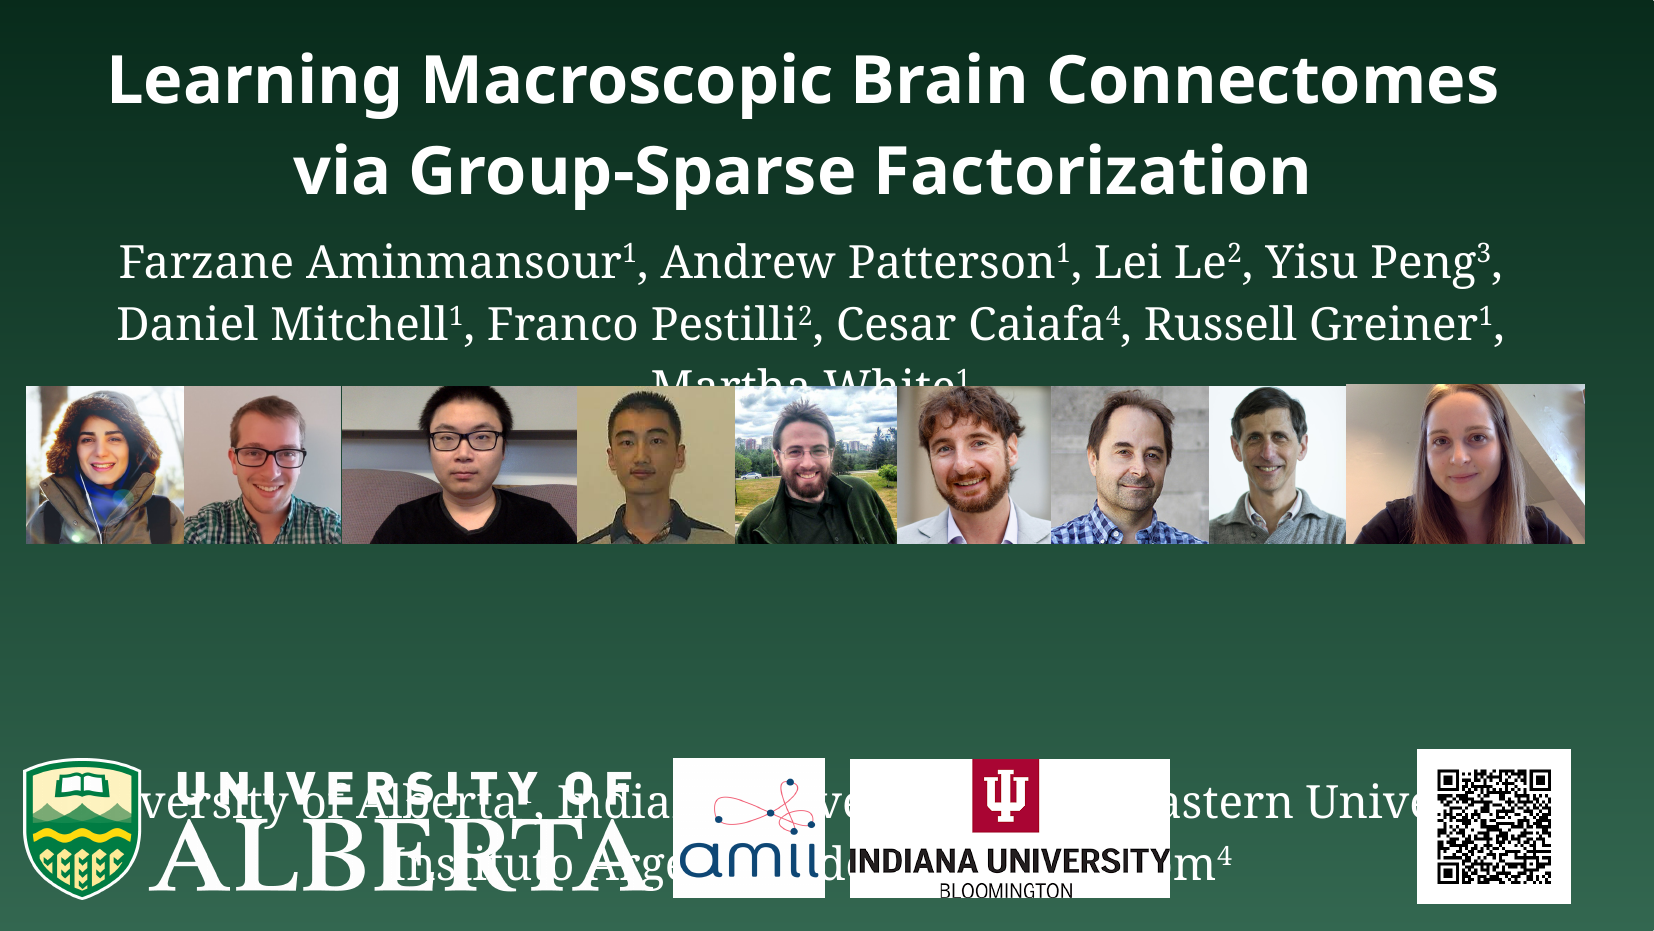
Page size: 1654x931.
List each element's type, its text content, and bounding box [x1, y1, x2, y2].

picture [1417, 749, 1571, 904]
picture [26, 386, 341, 544]
text_box Farzane Aminmansour1, Andrew Patterson1, Lei Le2, Yisu Peng3, Daniel Mitchell1, Franco Pestilli2, Cesar Caiafa4, Russell Greiner1, Martha White1 University of Alberta1, Indiana University2, Northeastern University3, Instituto Argentino de Radioastronom4 NeurIPS 2019 [47, 221, 1595, 733]
picture [850, 759, 1170, 898]
title Learning Macroscopic Brain Connectomes via Group-Sparse Factorization [59, 56, 1548, 190]
picture [342, 384, 1585, 544]
picture [23, 758, 653, 900]
picture [673, 758, 825, 898]
